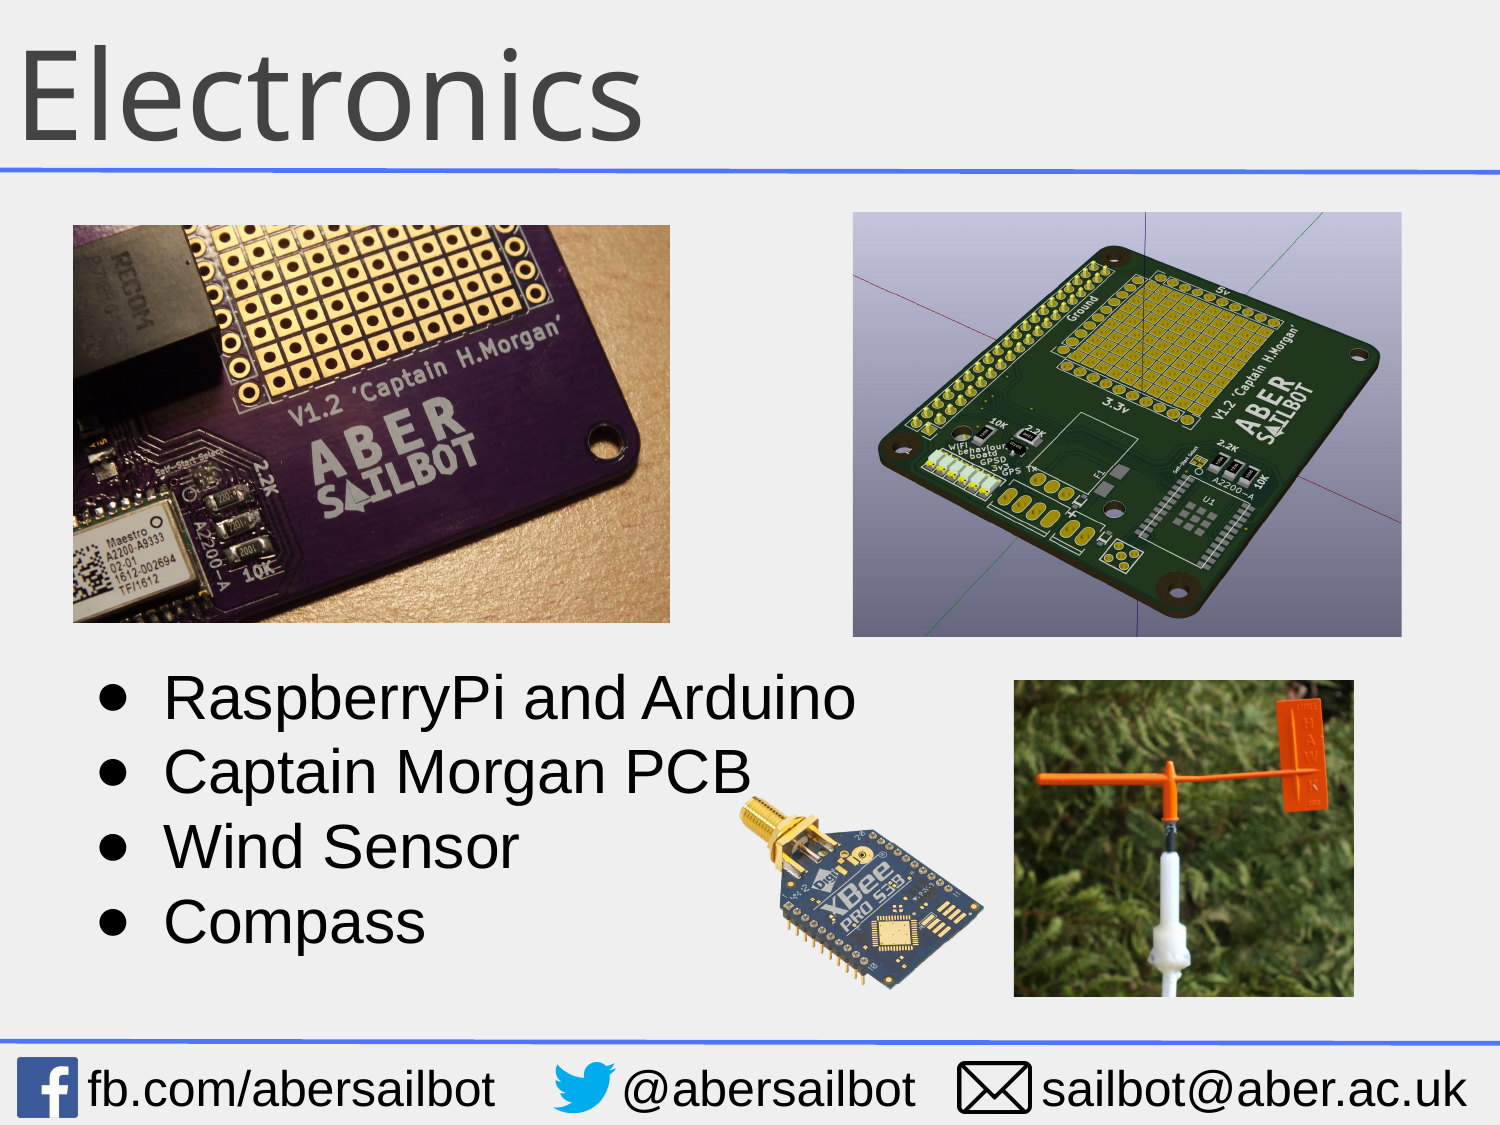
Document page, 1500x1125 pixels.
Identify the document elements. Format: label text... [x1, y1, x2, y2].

picture [553, 1056, 616, 1119]
text_box fb.com/abersailbot @abersailbot sailbot@aber.ac.uk [0, 1044, 1500, 1125]
picture [957, 1061, 1032, 1115]
picture [16, 1056, 79, 1119]
picture [73, 225, 670, 623]
picture [852, 212, 1402, 637]
text_box Electronics [0, 0, 1500, 182]
text_box RaspberryPi and Arduino Captain Morgan PCB Wind Sensor Compass [73, 641, 1402, 997]
picture [1013, 680, 1354, 997]
picture [712, 744, 1010, 1041]
